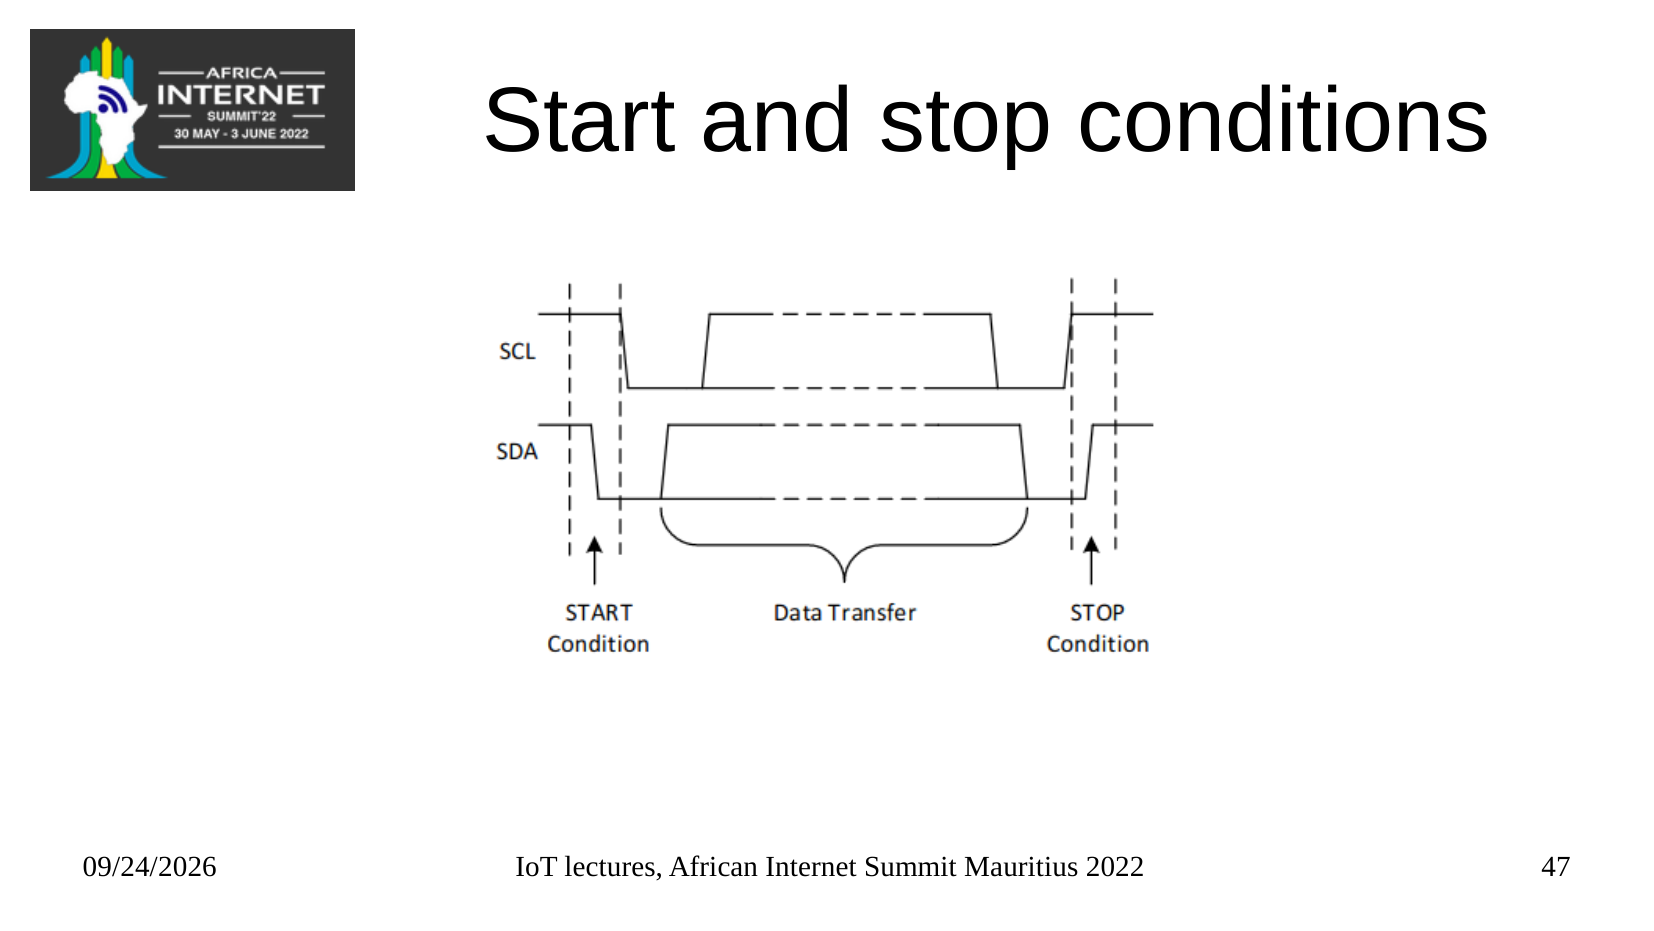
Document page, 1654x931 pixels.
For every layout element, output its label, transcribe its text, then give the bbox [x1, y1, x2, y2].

picture [30, 29, 355, 191]
picture [472, 270, 1213, 664]
title Start and stop conditions [403, 37, 1571, 193]
